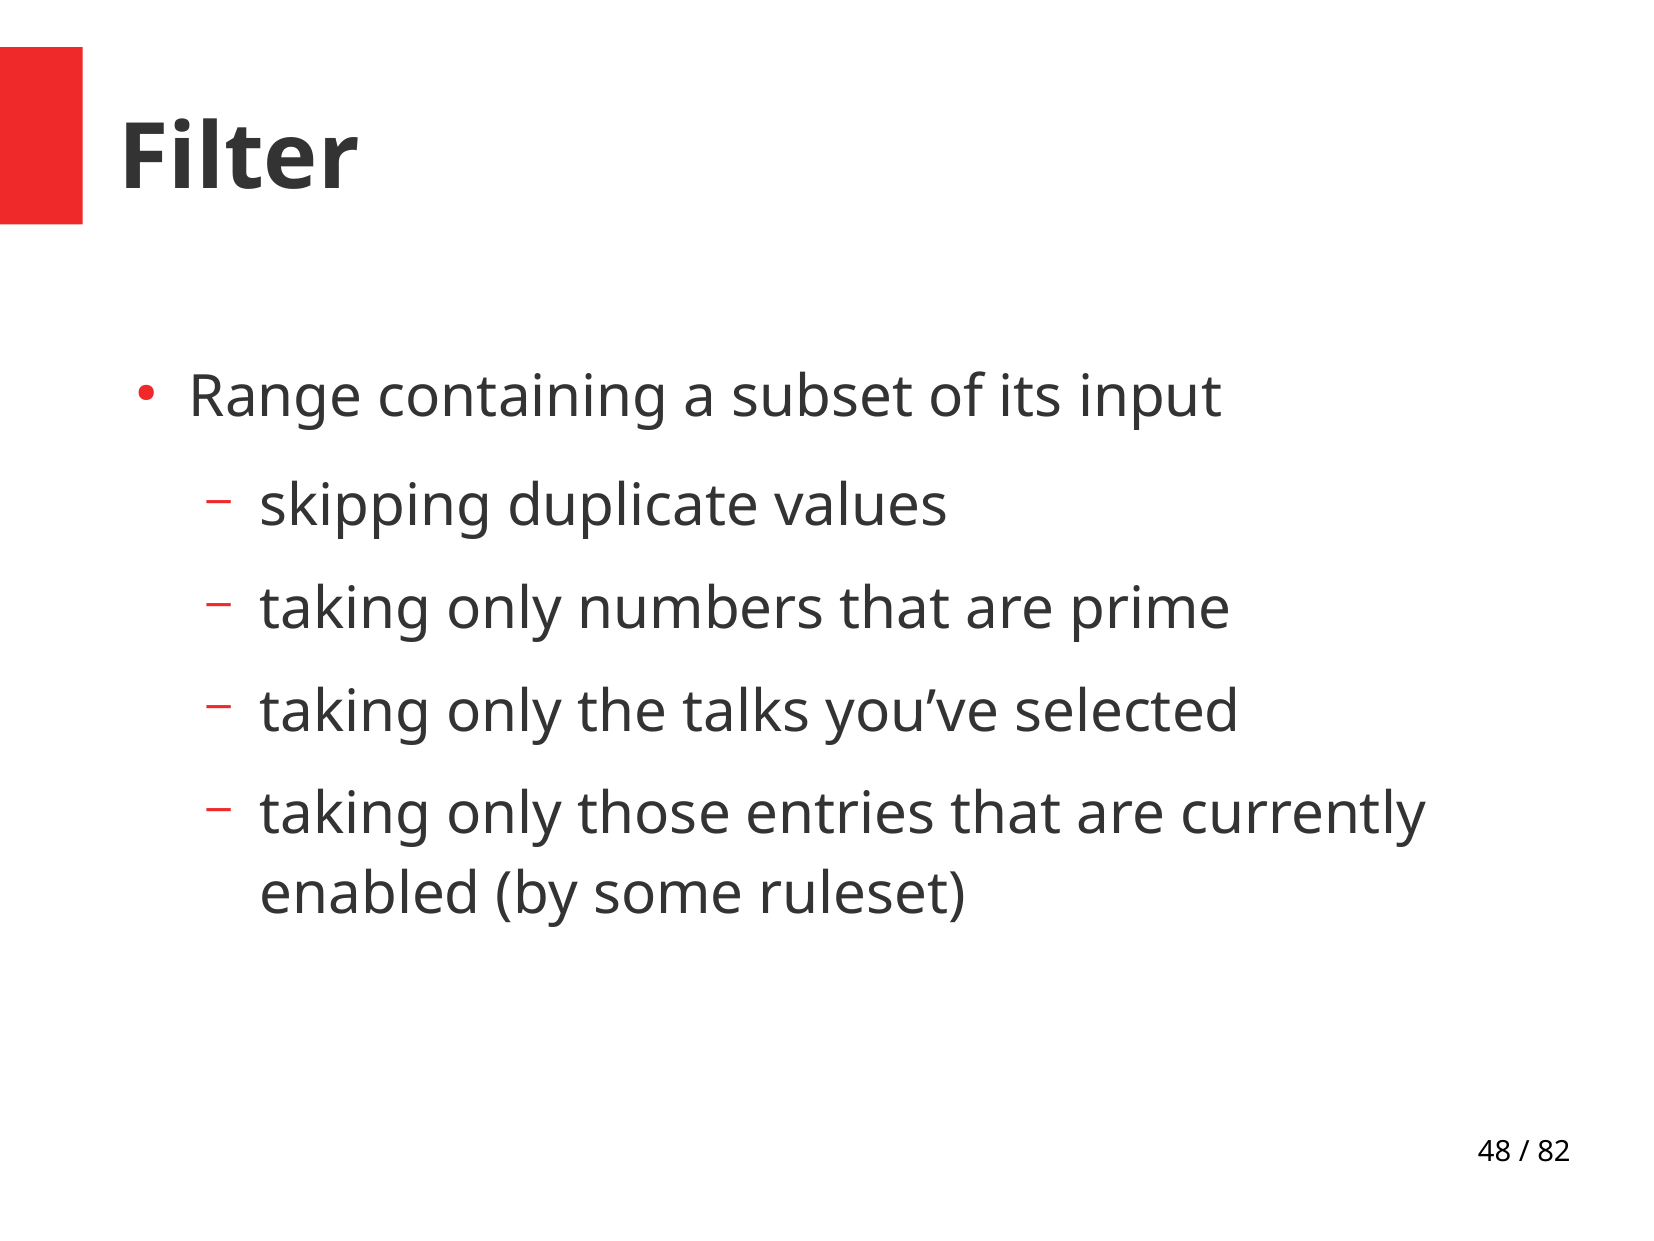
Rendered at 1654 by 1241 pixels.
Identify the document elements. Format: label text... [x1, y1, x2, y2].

list Range containing a subset of its input skipping duplicate values taking only numbers that are prime taking only the talks you’ve selected taking only those entries that are currently enabled (by some ruleset) [118, 354, 1536, 1074]
title Filter [118, 49, 1571, 257]
